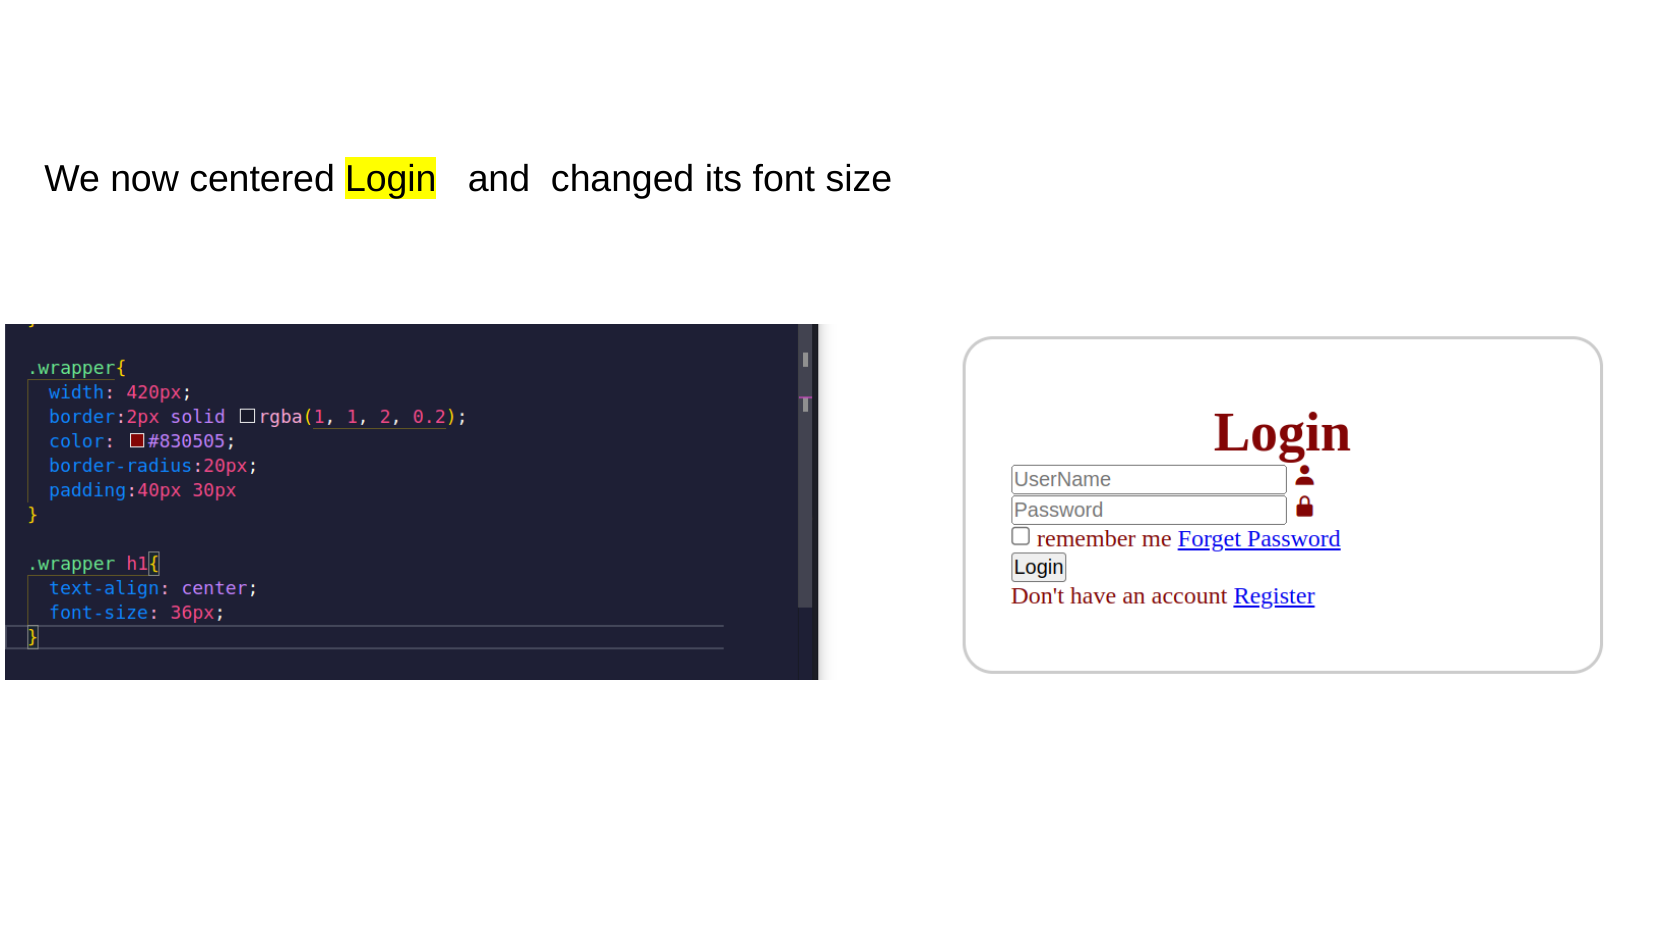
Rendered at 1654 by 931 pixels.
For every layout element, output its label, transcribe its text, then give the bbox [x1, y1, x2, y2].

text_box We now centered Login and changed its font size [29, 149, 908, 207]
picture [5, 324, 1654, 680]
